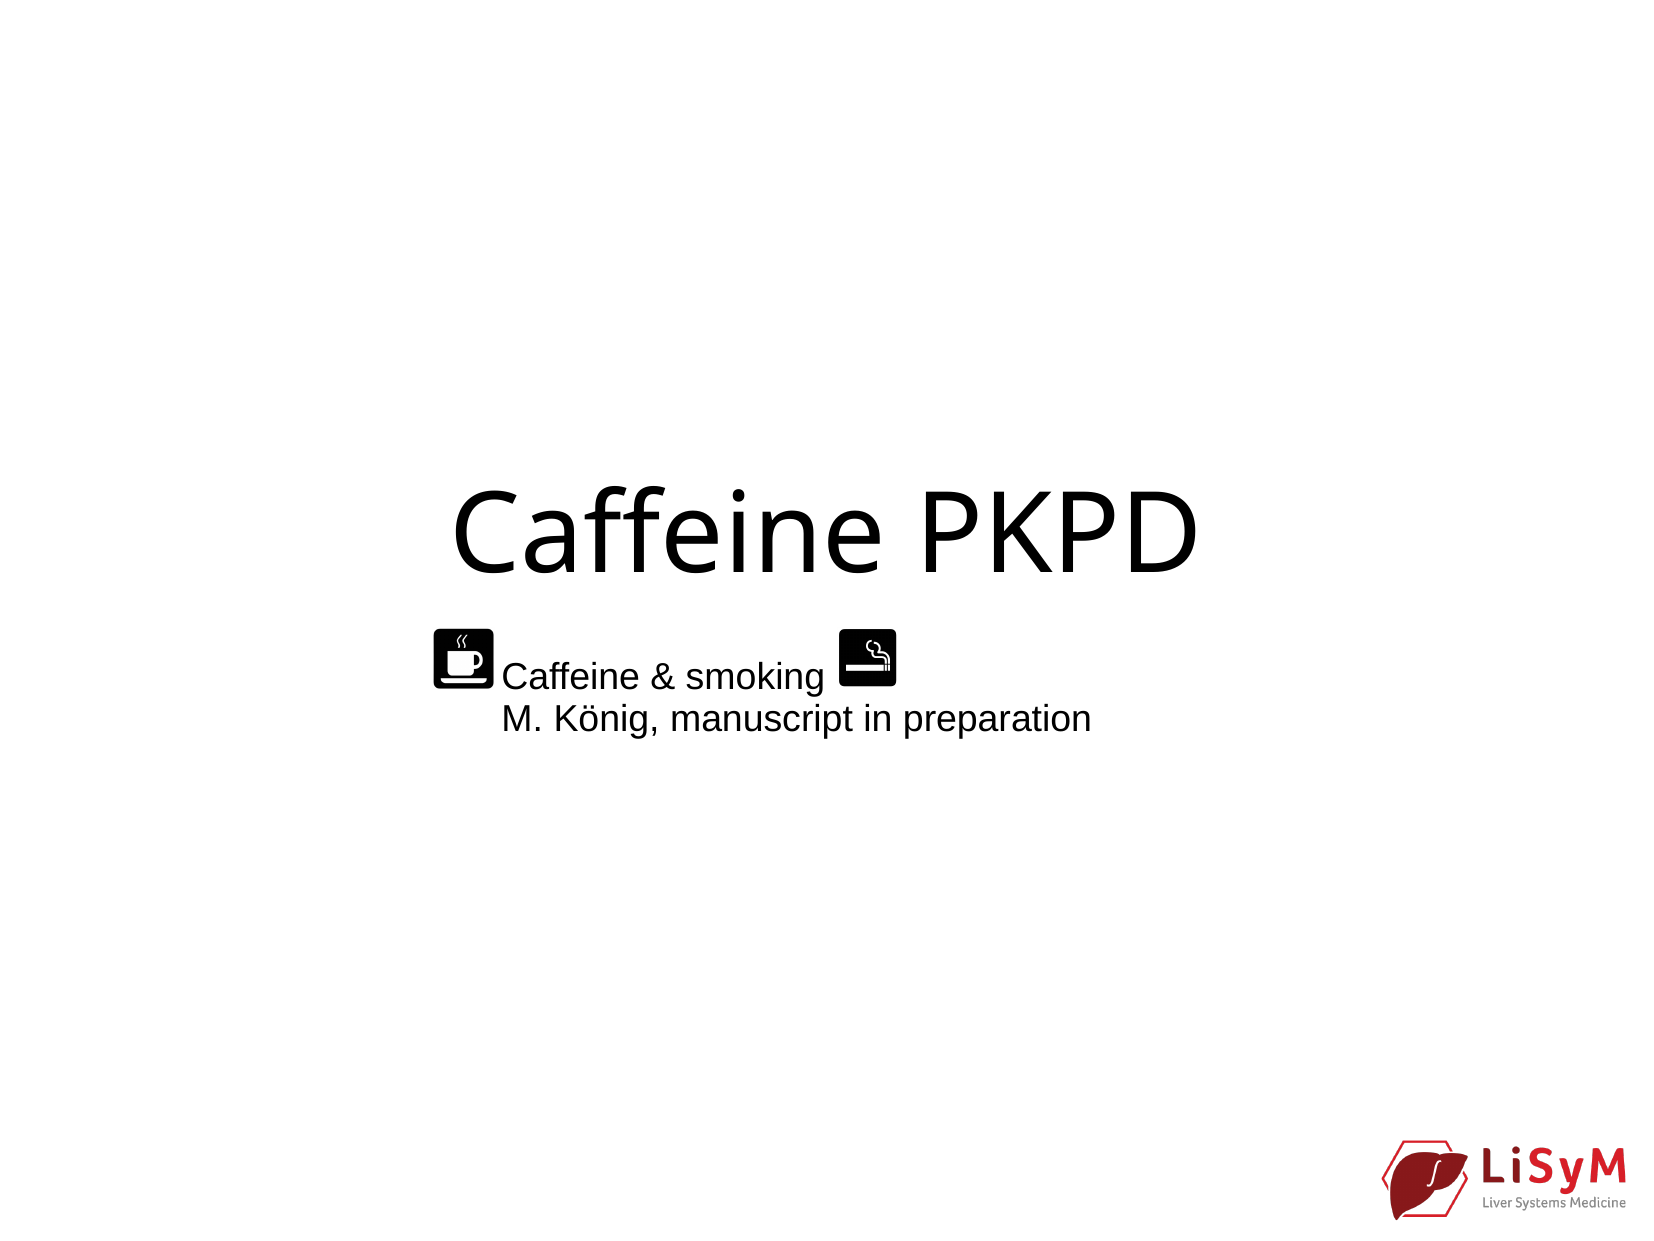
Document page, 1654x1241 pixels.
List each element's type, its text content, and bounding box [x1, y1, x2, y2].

text_box Caffeine & smoking M. König, manuscript in preparation [486, 648, 1108, 748]
picture [1380, 1139, 1627, 1222]
picture [837, 627, 898, 688]
subtitle Caffeine PKPD [82, 49, 1571, 1010]
picture [432, 627, 495, 690]
